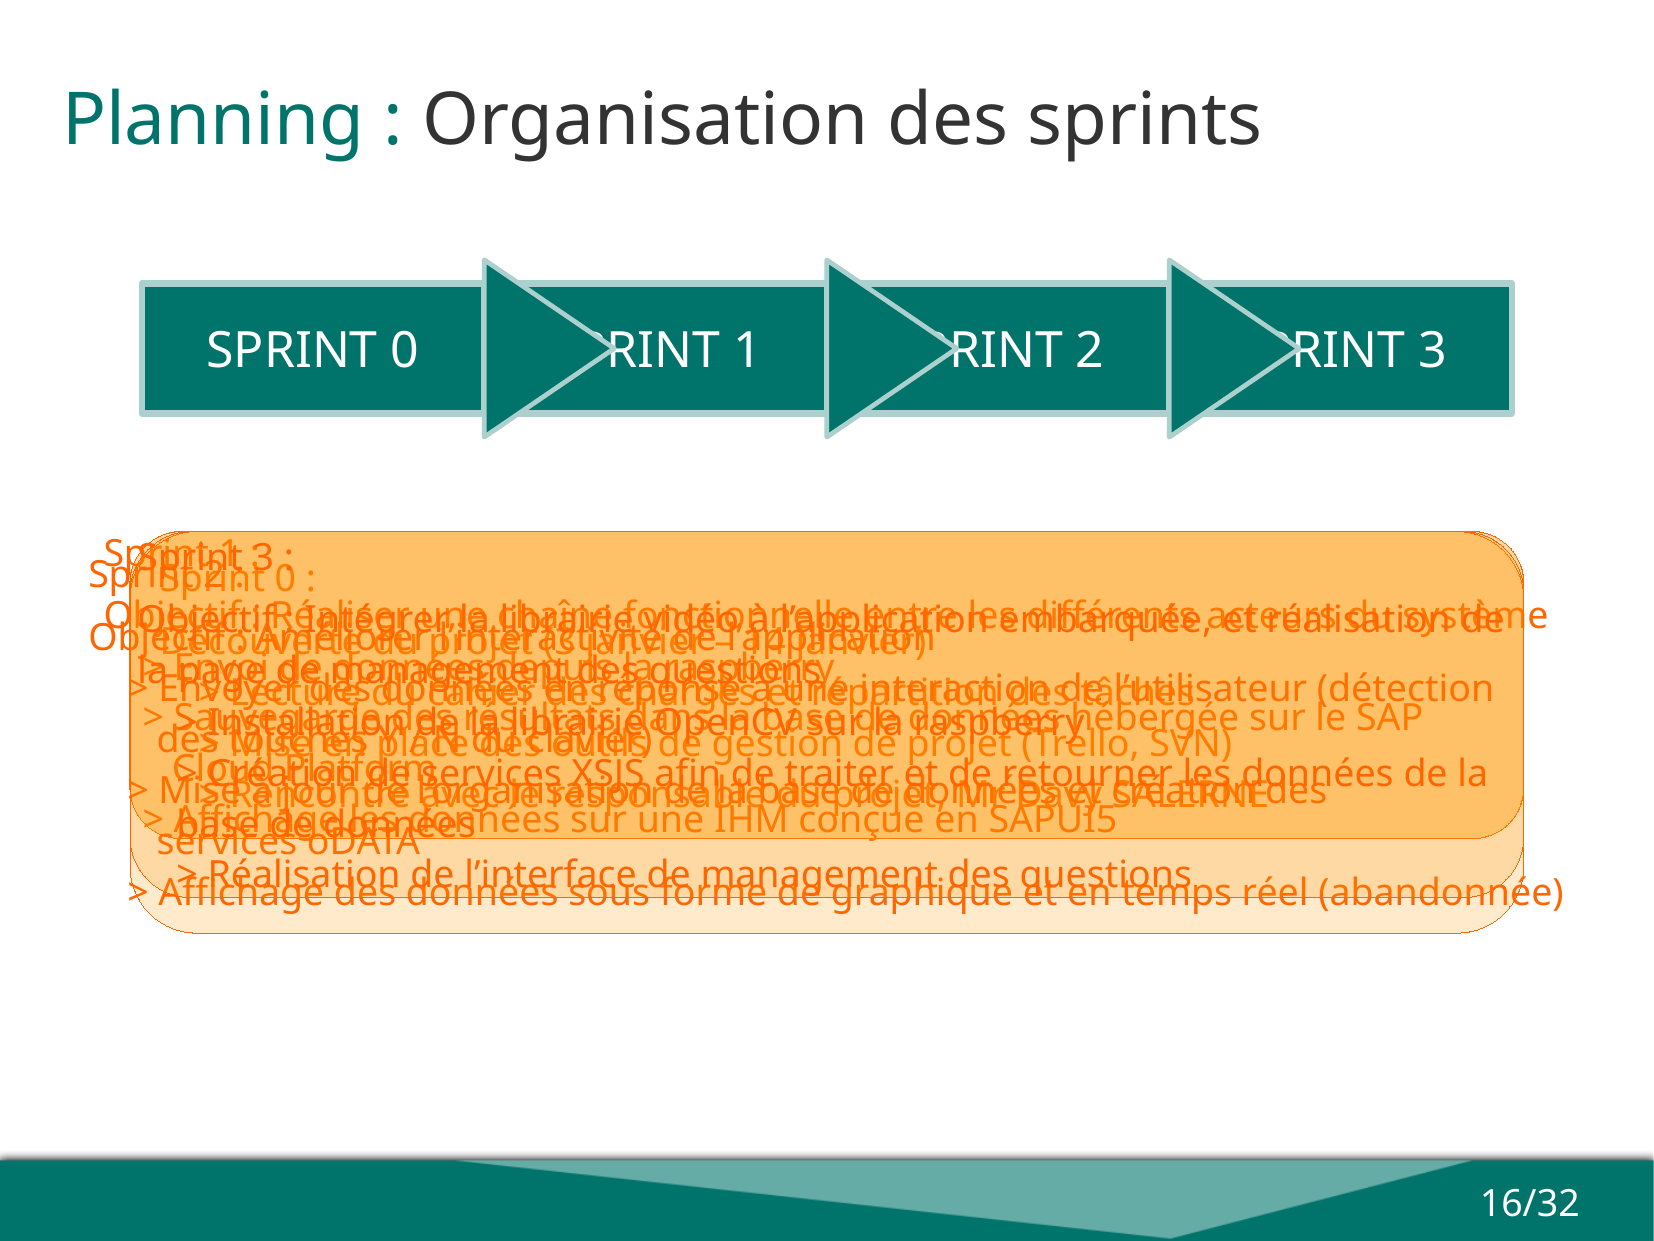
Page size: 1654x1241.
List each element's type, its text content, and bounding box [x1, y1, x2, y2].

text_box [484, 259, 615, 438]
text_box [1169, 259, 1300, 438]
text_box SPRINT 3 [1205, 283, 1512, 414]
picture [0, 0, 1654, 1241]
text_box SPRINT 3 [1300, 335, 1314, 348]
text_box SPRINT 1 [615, 335, 629, 348]
text_box [826, 259, 957, 438]
text_box Planning : Organisation des sprints [47, 59, 1347, 158]
text_box SPRINT 0 [141, 283, 484, 414]
text_box SPRINT 2 [958, 335, 972, 348]
text_box <numéro>/32 [1479, 1169, 1654, 1233]
text_box Sprint 2 : Objectif : Améliorer l’interactivité de l’application > Envoyer des données en réponse à une interaction de l’utilisateur (détection des touches Y / N du clavier) > Mise à jour de l’organisation de la base de données et création des services oDATA > Affichage des données sous forme de graphique et en temps réel (abandonnée) [130, 847, 1524, 934]
text_box Sprint 3 : Objectif : Intégrer la librairie vidéo à l’application embarquée, et réalisation de la page de management des questions > Installation de la librairie OpenCV sur la raspberry > Création de services XSJS afin de traiter et de retourner les données de la base de données > Réalisation de l’interface de management des questions [130, 531, 1524, 898]
text_box SPRINT 2 [863, 283, 1169, 414]
text_box SPRINT 1 [520, 283, 826, 414]
